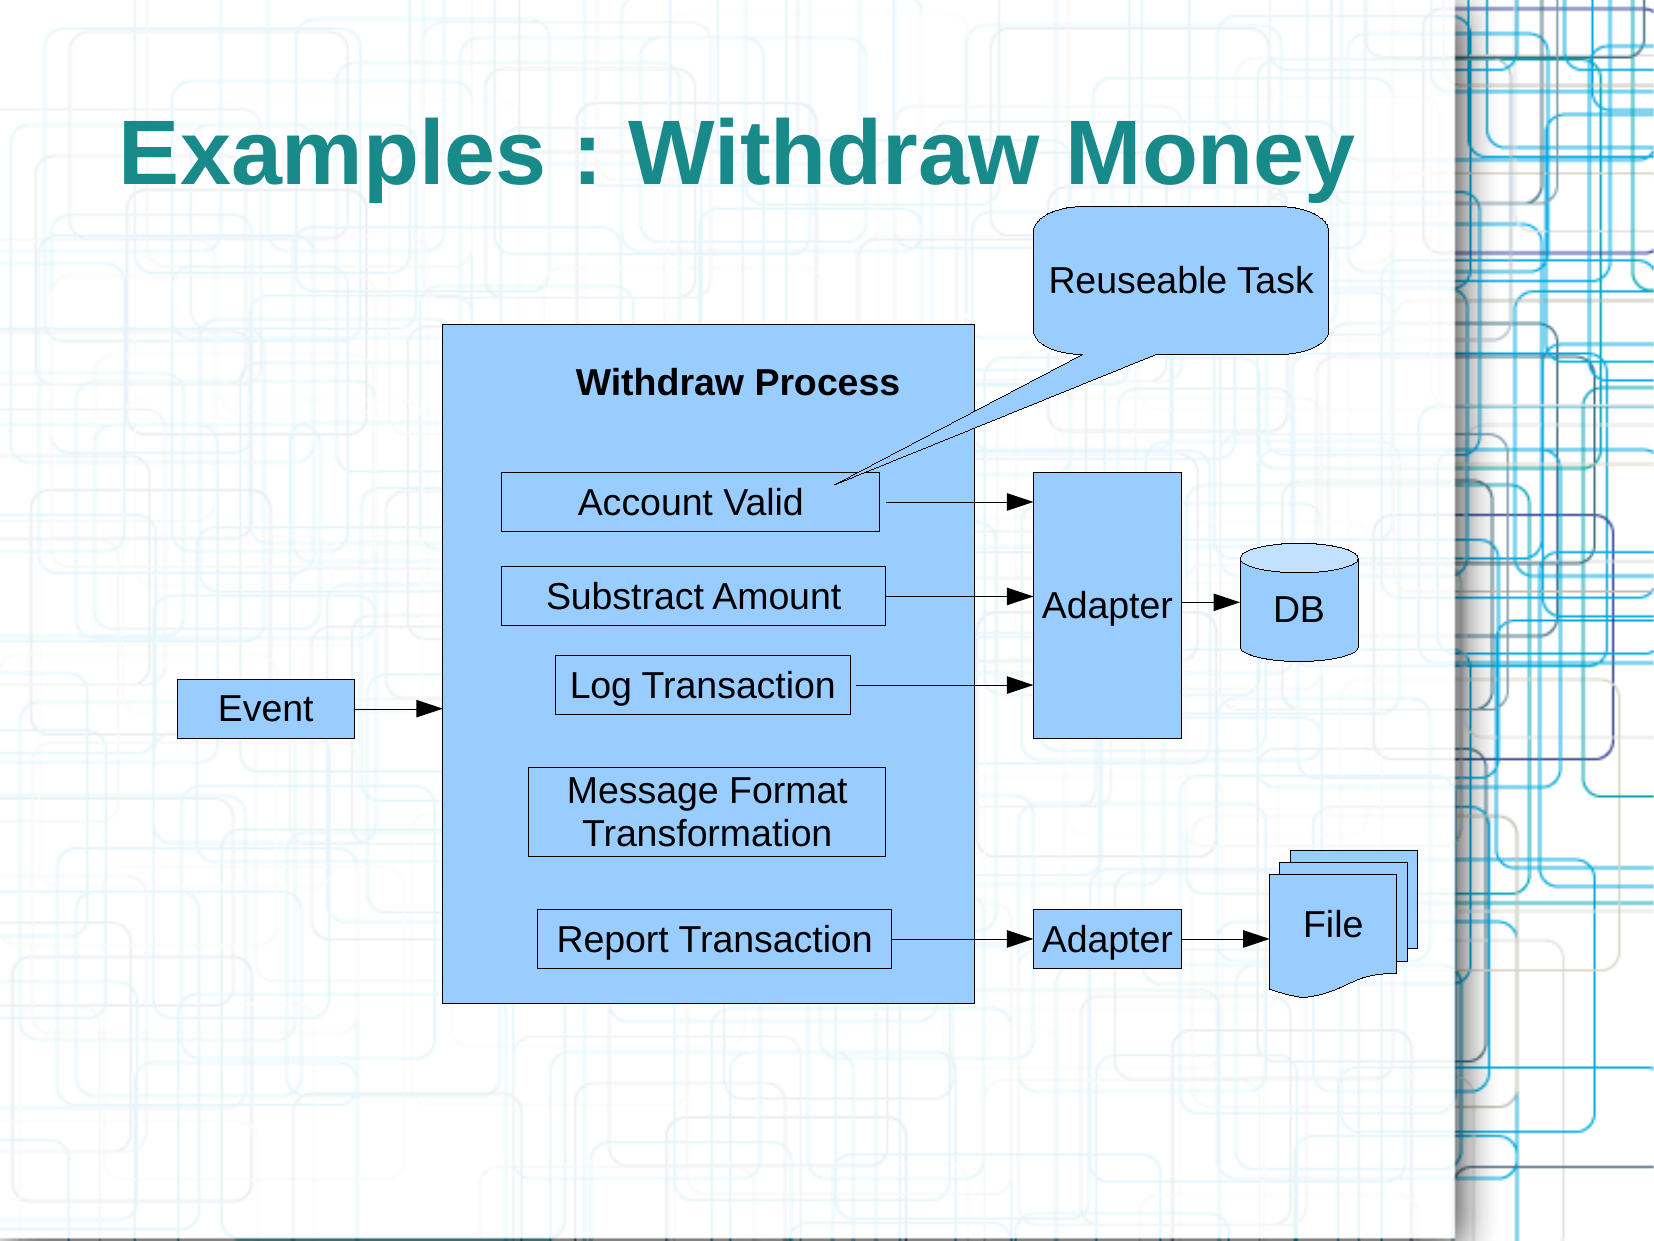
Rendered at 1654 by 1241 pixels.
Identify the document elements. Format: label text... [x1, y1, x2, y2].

text_box Event [177, 679, 355, 739]
text_box Substract Amount [501, 566, 886, 626]
text_box Report Transaction [537, 909, 892, 969]
text_box File [1269, 850, 1418, 998]
picture [0, 0, 1654, 1241]
text_box Message Format Transformation [528, 767, 886, 857]
title Examples : Withdraw Money [59, 49, 1418, 257]
text_box Reuseable Task [834, 206, 1329, 485]
text_box [442, 324, 975, 1004]
text_box Account Valid [501, 472, 880, 532]
text_box Withdraw Process [561, 354, 945, 413]
text_box Adapter [1033, 909, 1182, 969]
text_box Adapter [1033, 472, 1182, 739]
text_box Log Transaction [555, 655, 851, 715]
text_box DB [1240, 559, 1359, 662]
